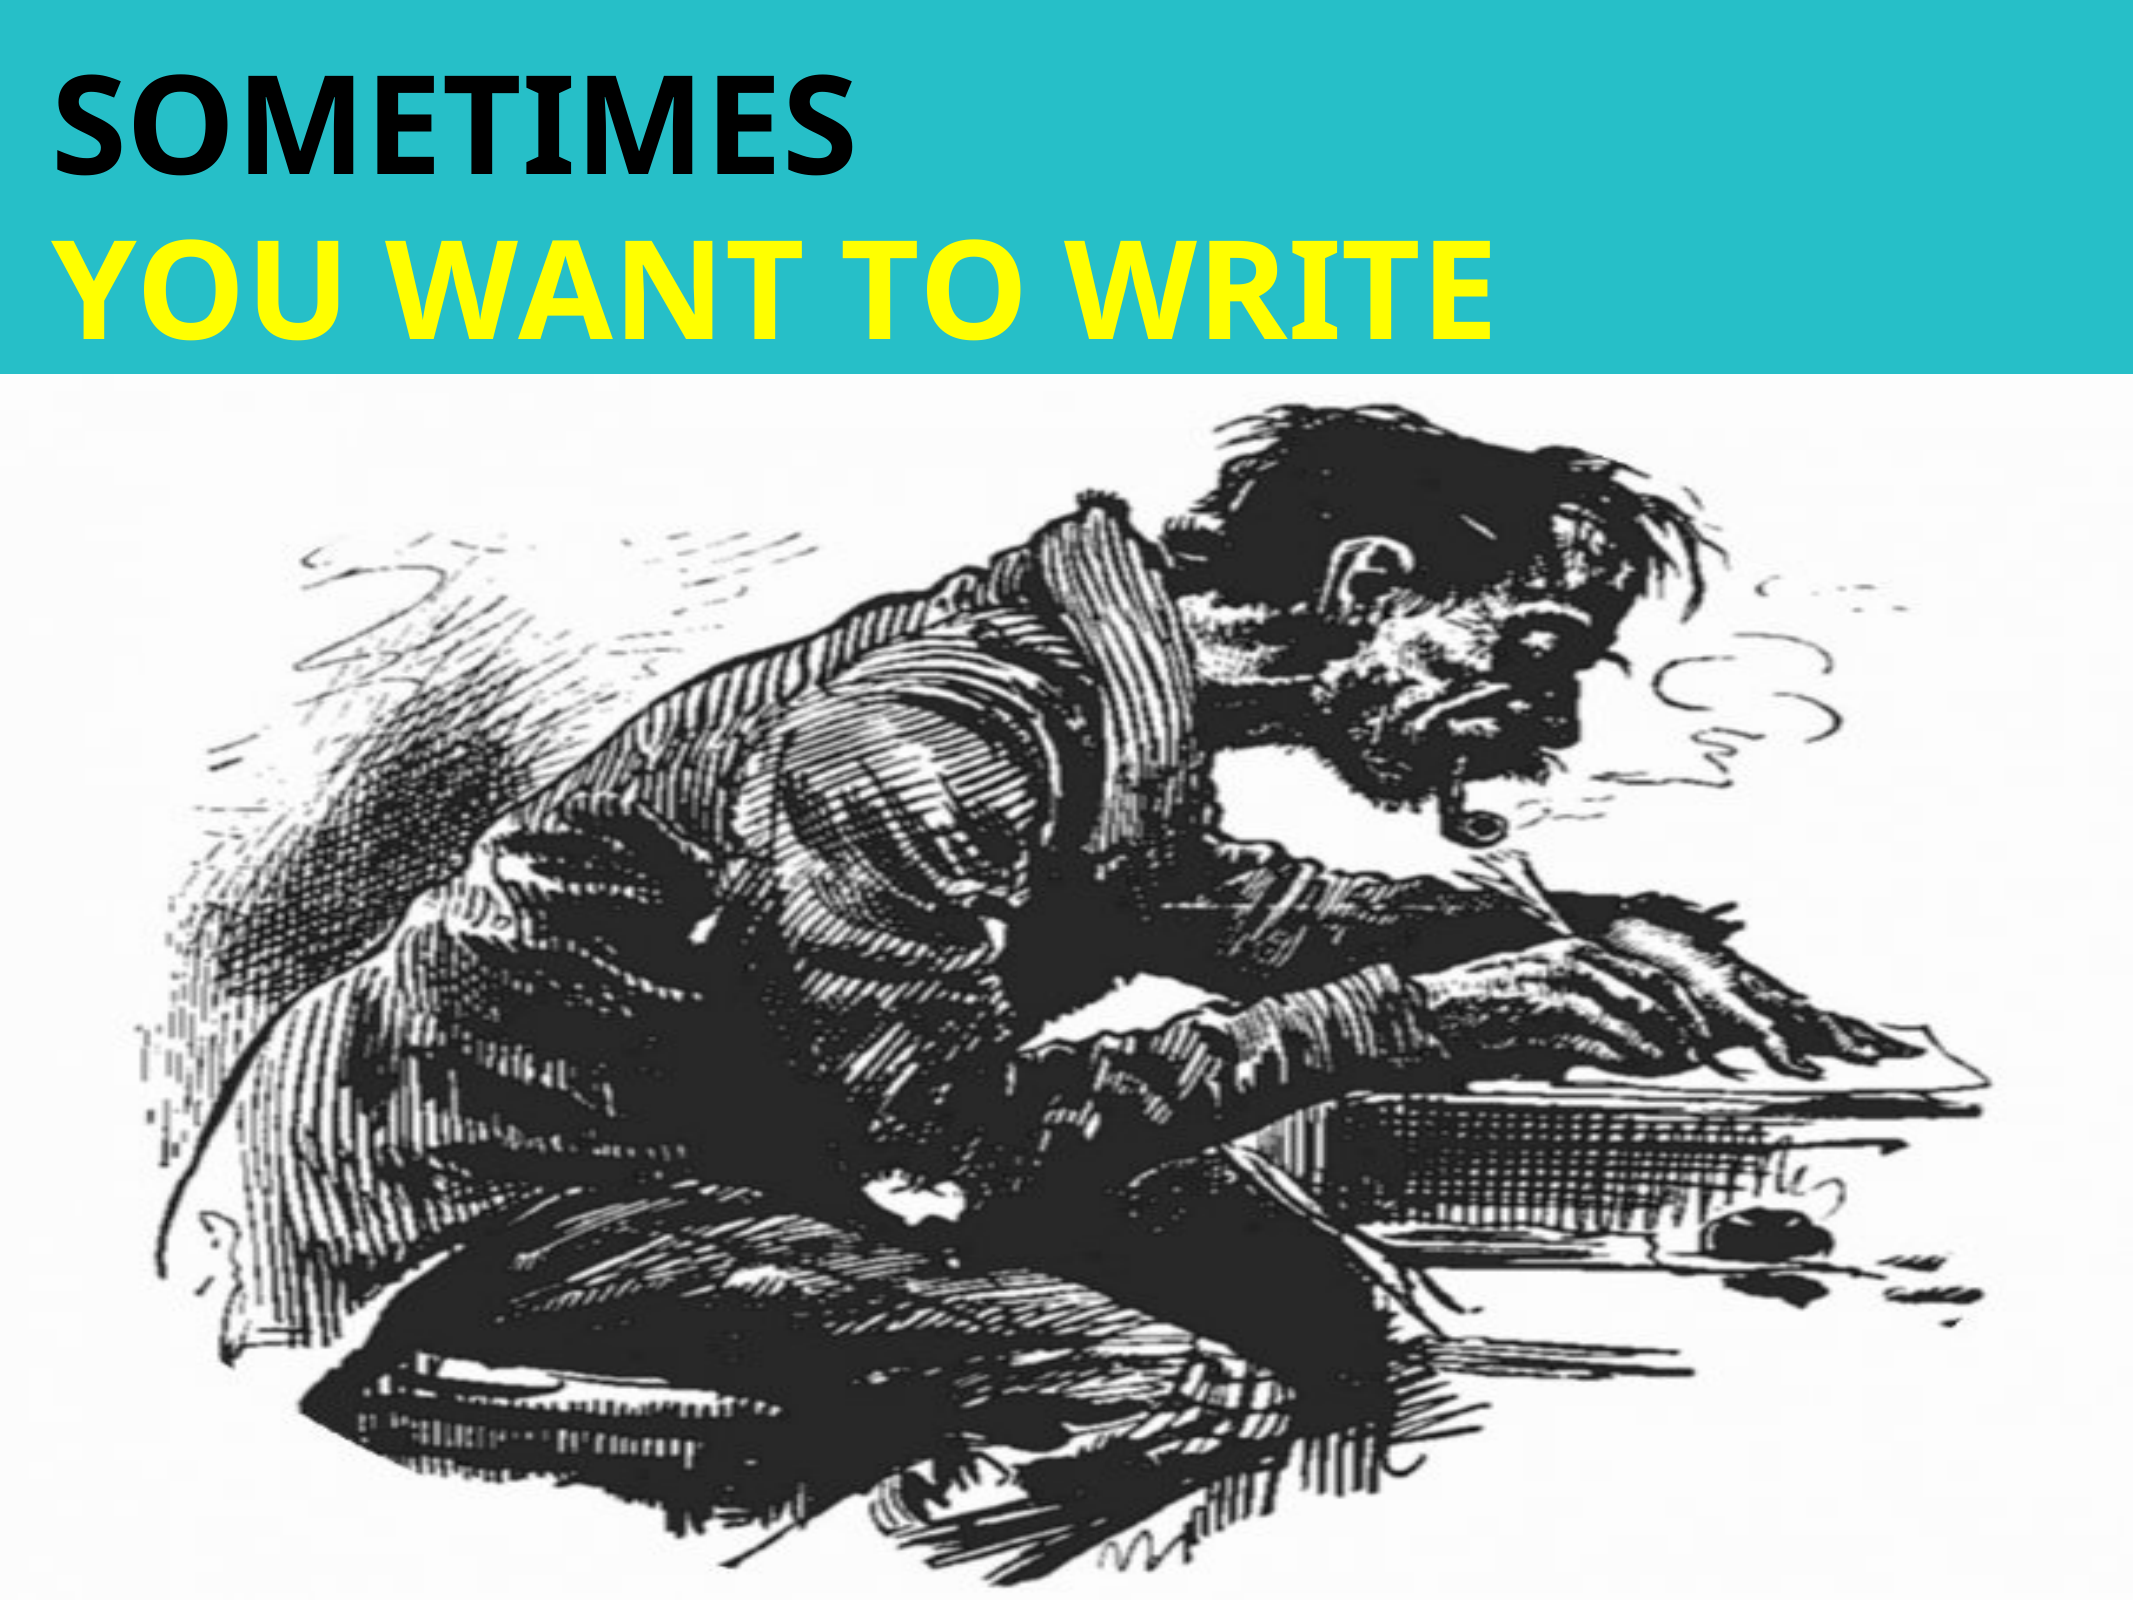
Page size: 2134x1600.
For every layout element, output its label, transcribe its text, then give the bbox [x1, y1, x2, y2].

picture [0, 374, 2134, 1600]
text_box SOMETIMES YOU WANT TO WRITE [41, 37, 2101, 374]
